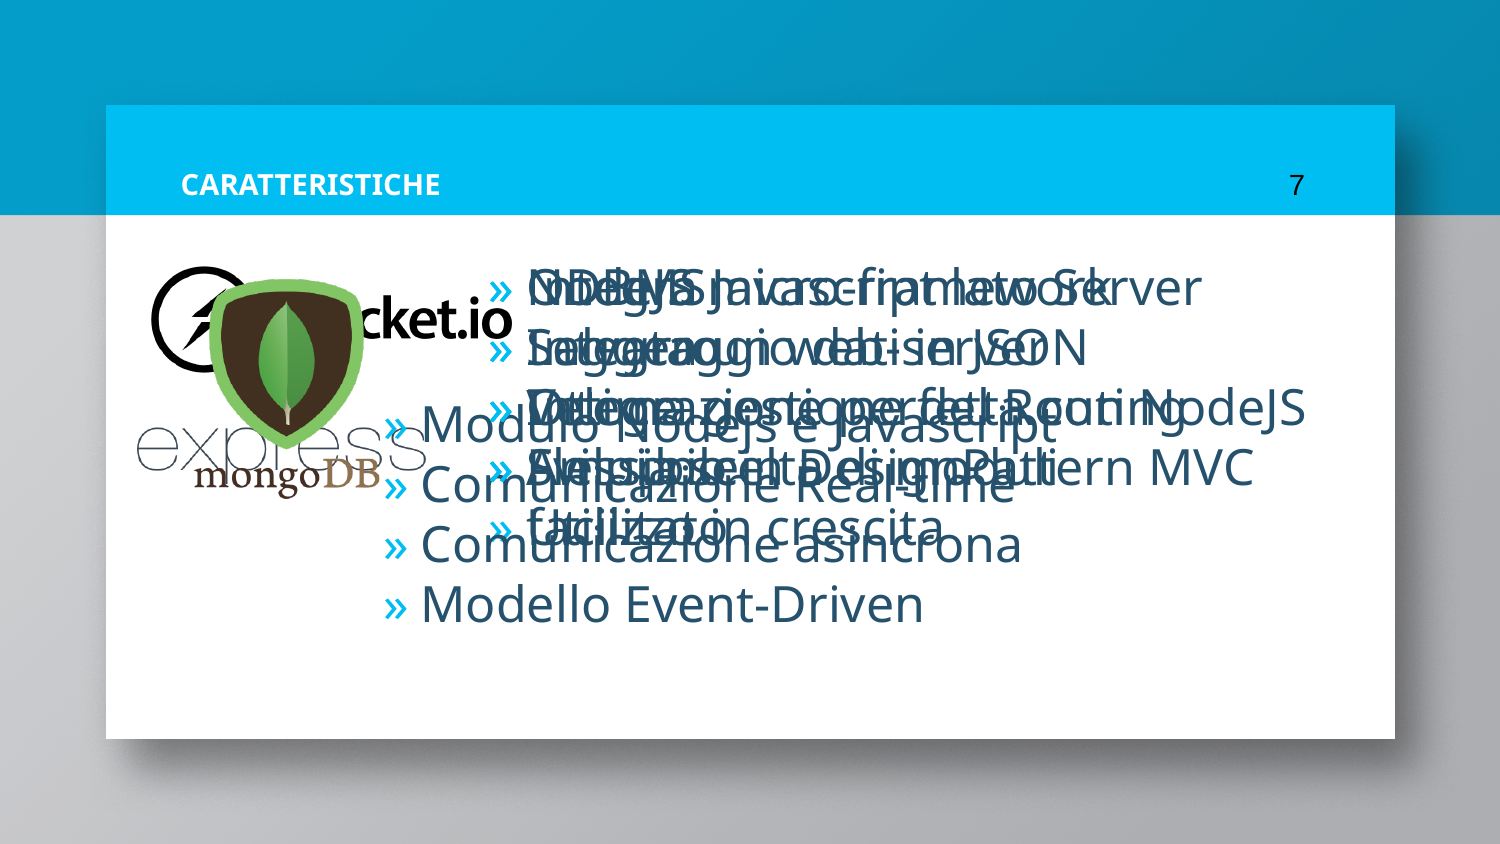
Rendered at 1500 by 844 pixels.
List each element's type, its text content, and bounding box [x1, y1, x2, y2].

picture [0, 216, 1500, 844]
slide_number <numero> [1273, 106, 1364, 217]
title CARATTERISTICHE [165, 106, 1273, 217]
list Modulo Nodejs e Javascript Comunicazione Real-time Comunicazione asincrona Modello Event-Driven [330, 377, 1277, 834]
list NodeJS micro-framework Integra un web-server Ottima gestione del Routing Sviluppo in DesignPattern MVC facilitato [436, 240, 1382, 697]
